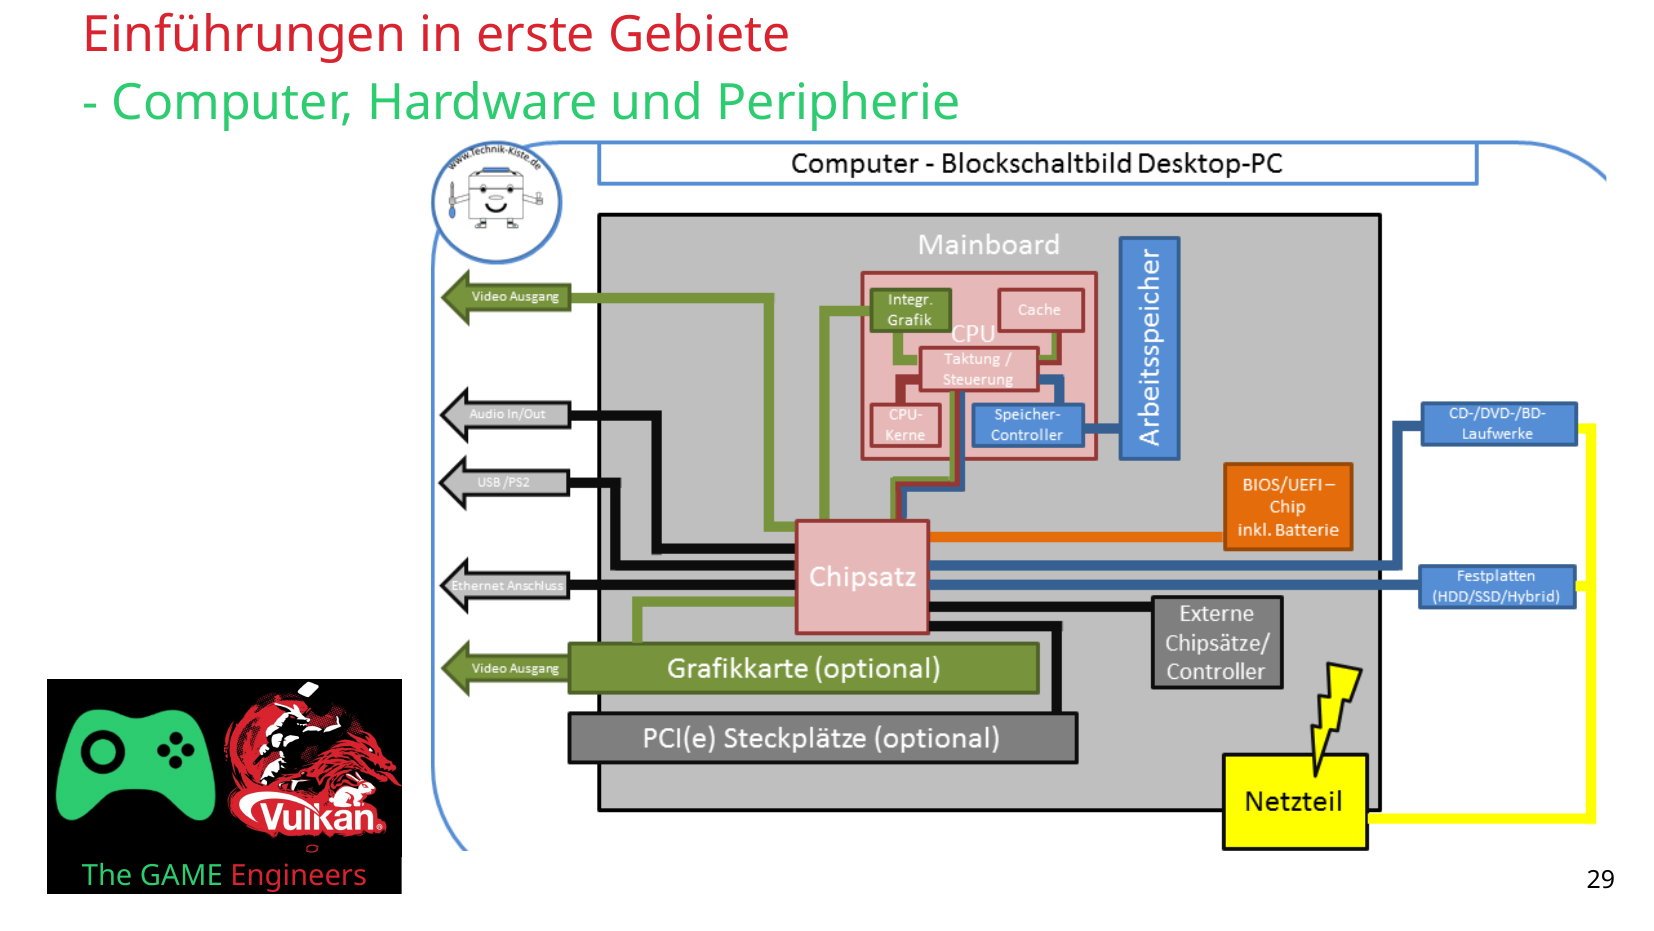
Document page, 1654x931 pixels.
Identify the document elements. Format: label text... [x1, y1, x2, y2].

picture [430, 129, 1607, 851]
title Einführungen in erste Gebiete - Computer, Hardware und Peripherie [82, 7, 1571, 125]
picture [47, 679, 402, 857]
